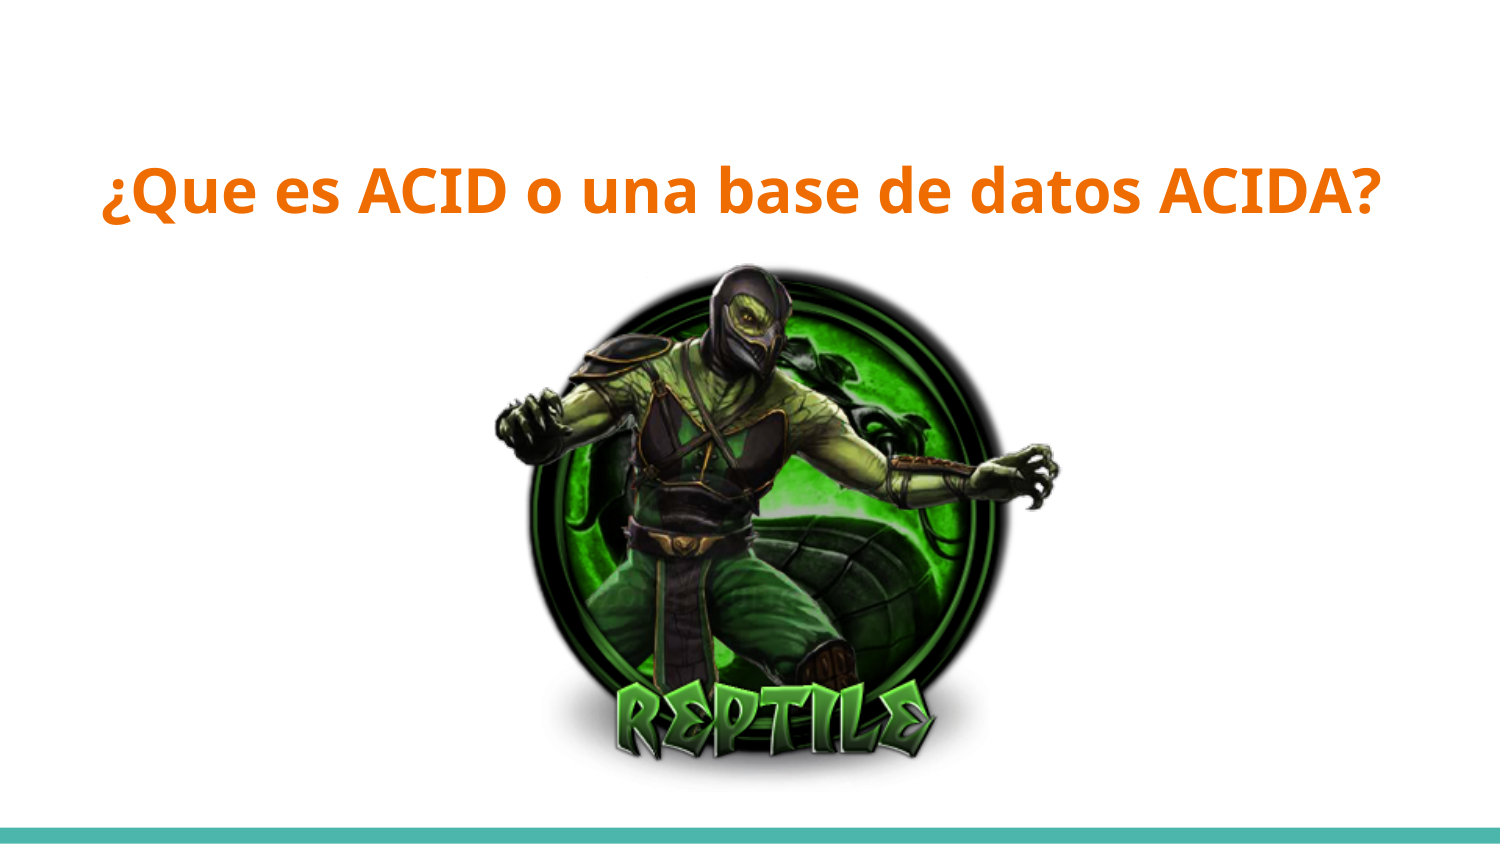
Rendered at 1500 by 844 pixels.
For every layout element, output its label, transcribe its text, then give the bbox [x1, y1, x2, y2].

picture [494, 261, 1063, 792]
title ¿Que es ACID o una base de datos ACIDA? [7, 132, 1477, 249]
